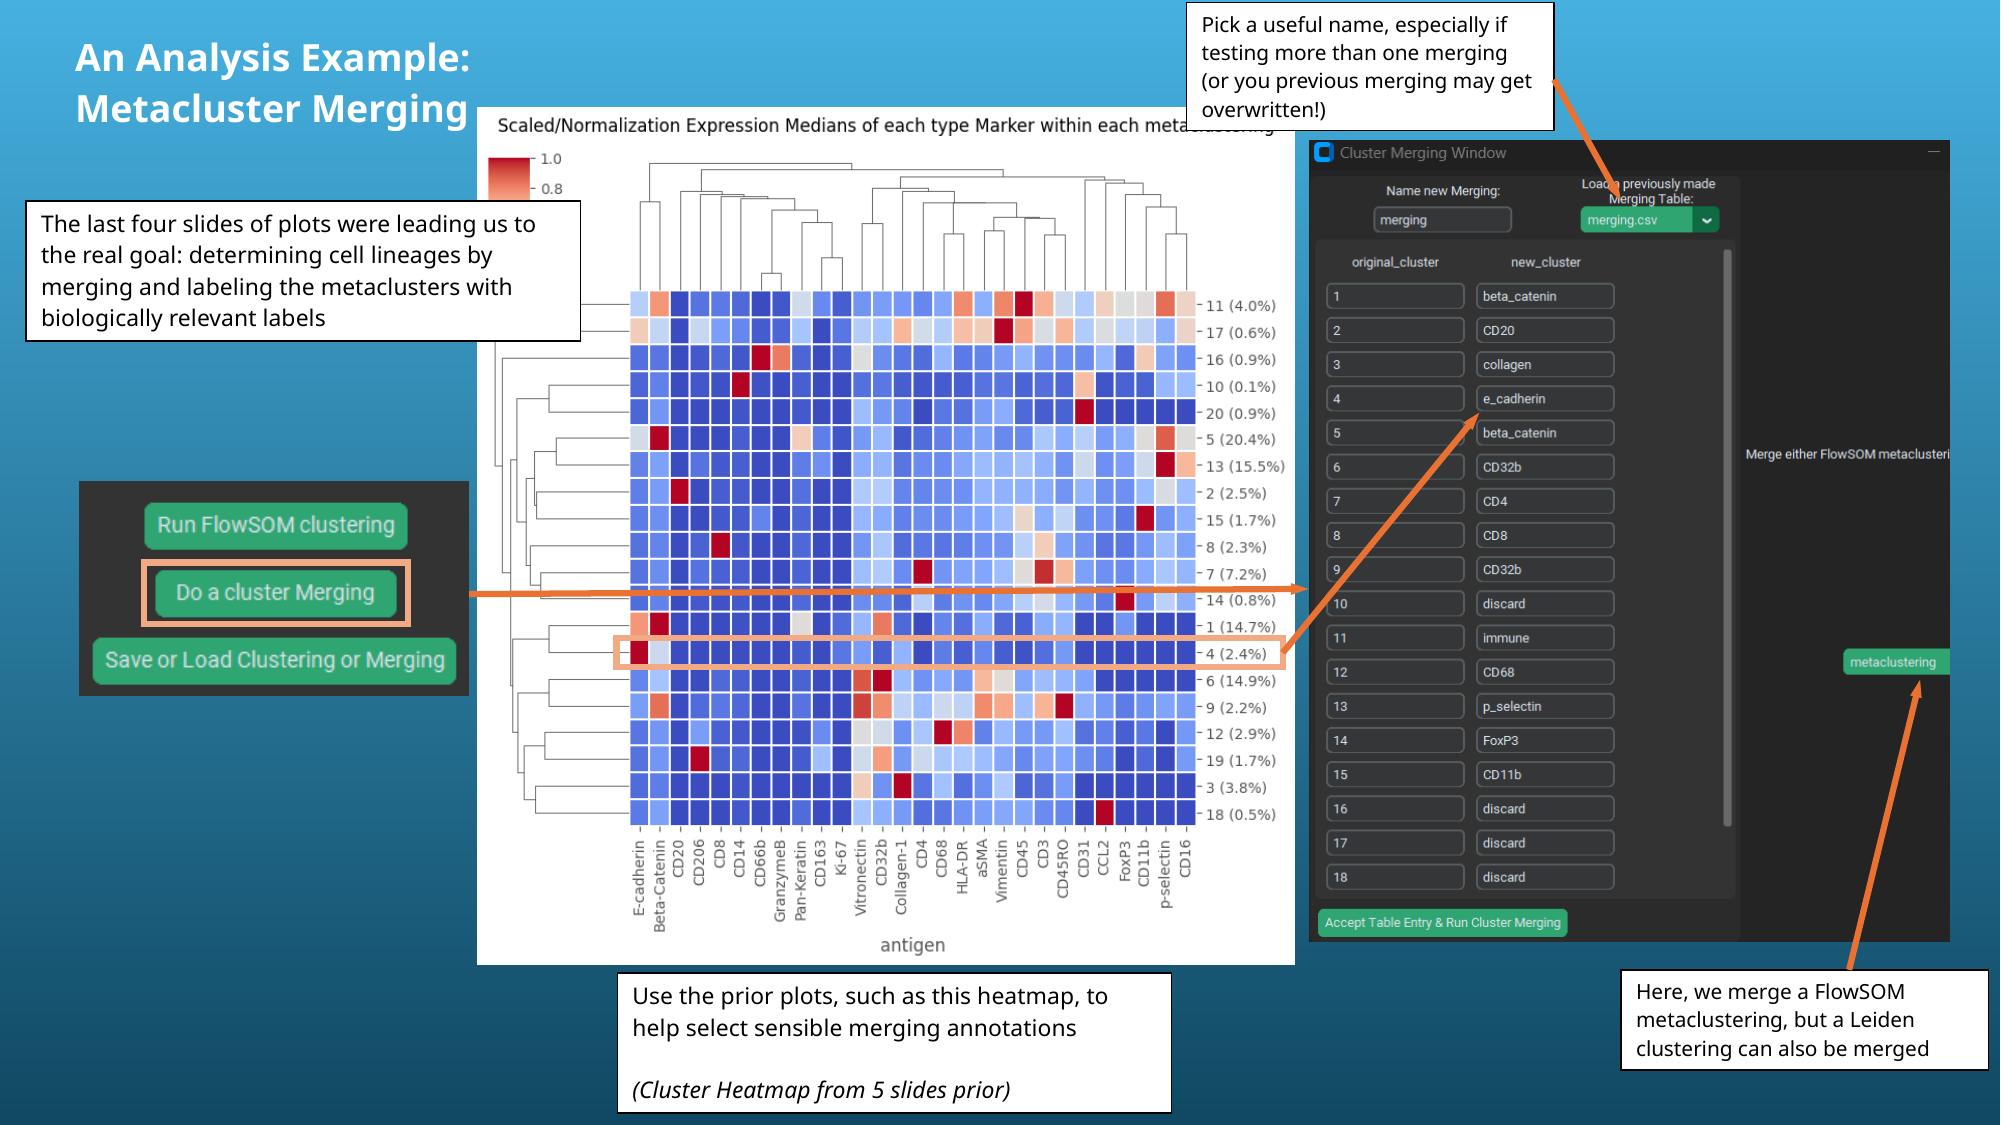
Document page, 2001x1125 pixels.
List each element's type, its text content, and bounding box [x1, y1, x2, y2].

picture [1309, 140, 1950, 942]
text_box An Analysis Example: Metacluster Merging [60, 24, 546, 131]
text_box Pick a useful name, especially if testing more than one merging (or you previous merging may get overwritten!) [1186, 2, 1555, 119]
picture [477, 593, 1295, 965]
text_box The last four slides of plots were leading us to the real goal: determining cell lineages by merging and labeling the metaclusters with biologically relevant labels [26, 200, 581, 327]
picture [79, 481, 469, 697]
text_box Use the prior plots, such as this heatmap, to help select sensible merging annotations (Cluster Heatmap from 5 slides prior) [617, 972, 1172, 1100]
text_box Here, we merge a FlowSOM metaclustering, but a Leiden clustering can also be merged [1621, 969, 1989, 1061]
picture [620, 641, 1280, 664]
picture [477, 107, 1295, 590]
